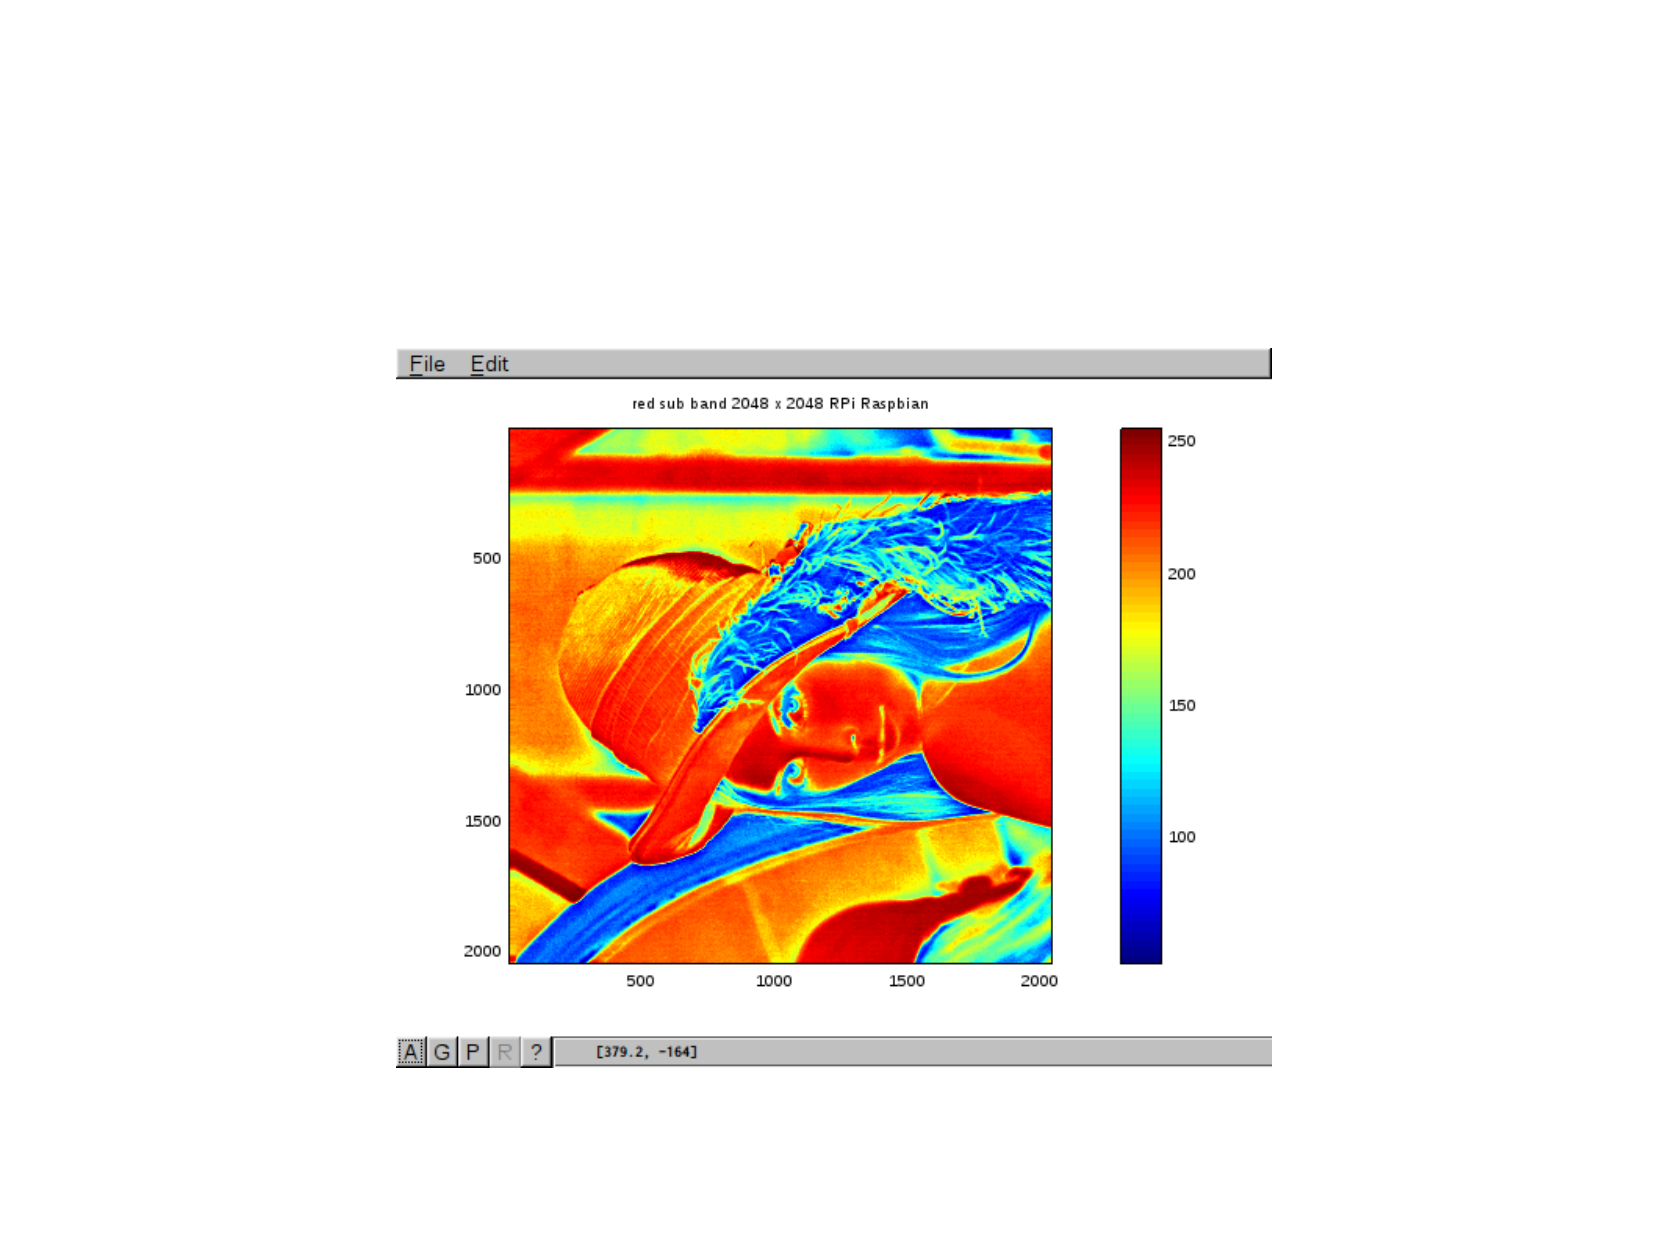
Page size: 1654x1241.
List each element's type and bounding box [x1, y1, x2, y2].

picture [396, 348, 1272, 1068]
